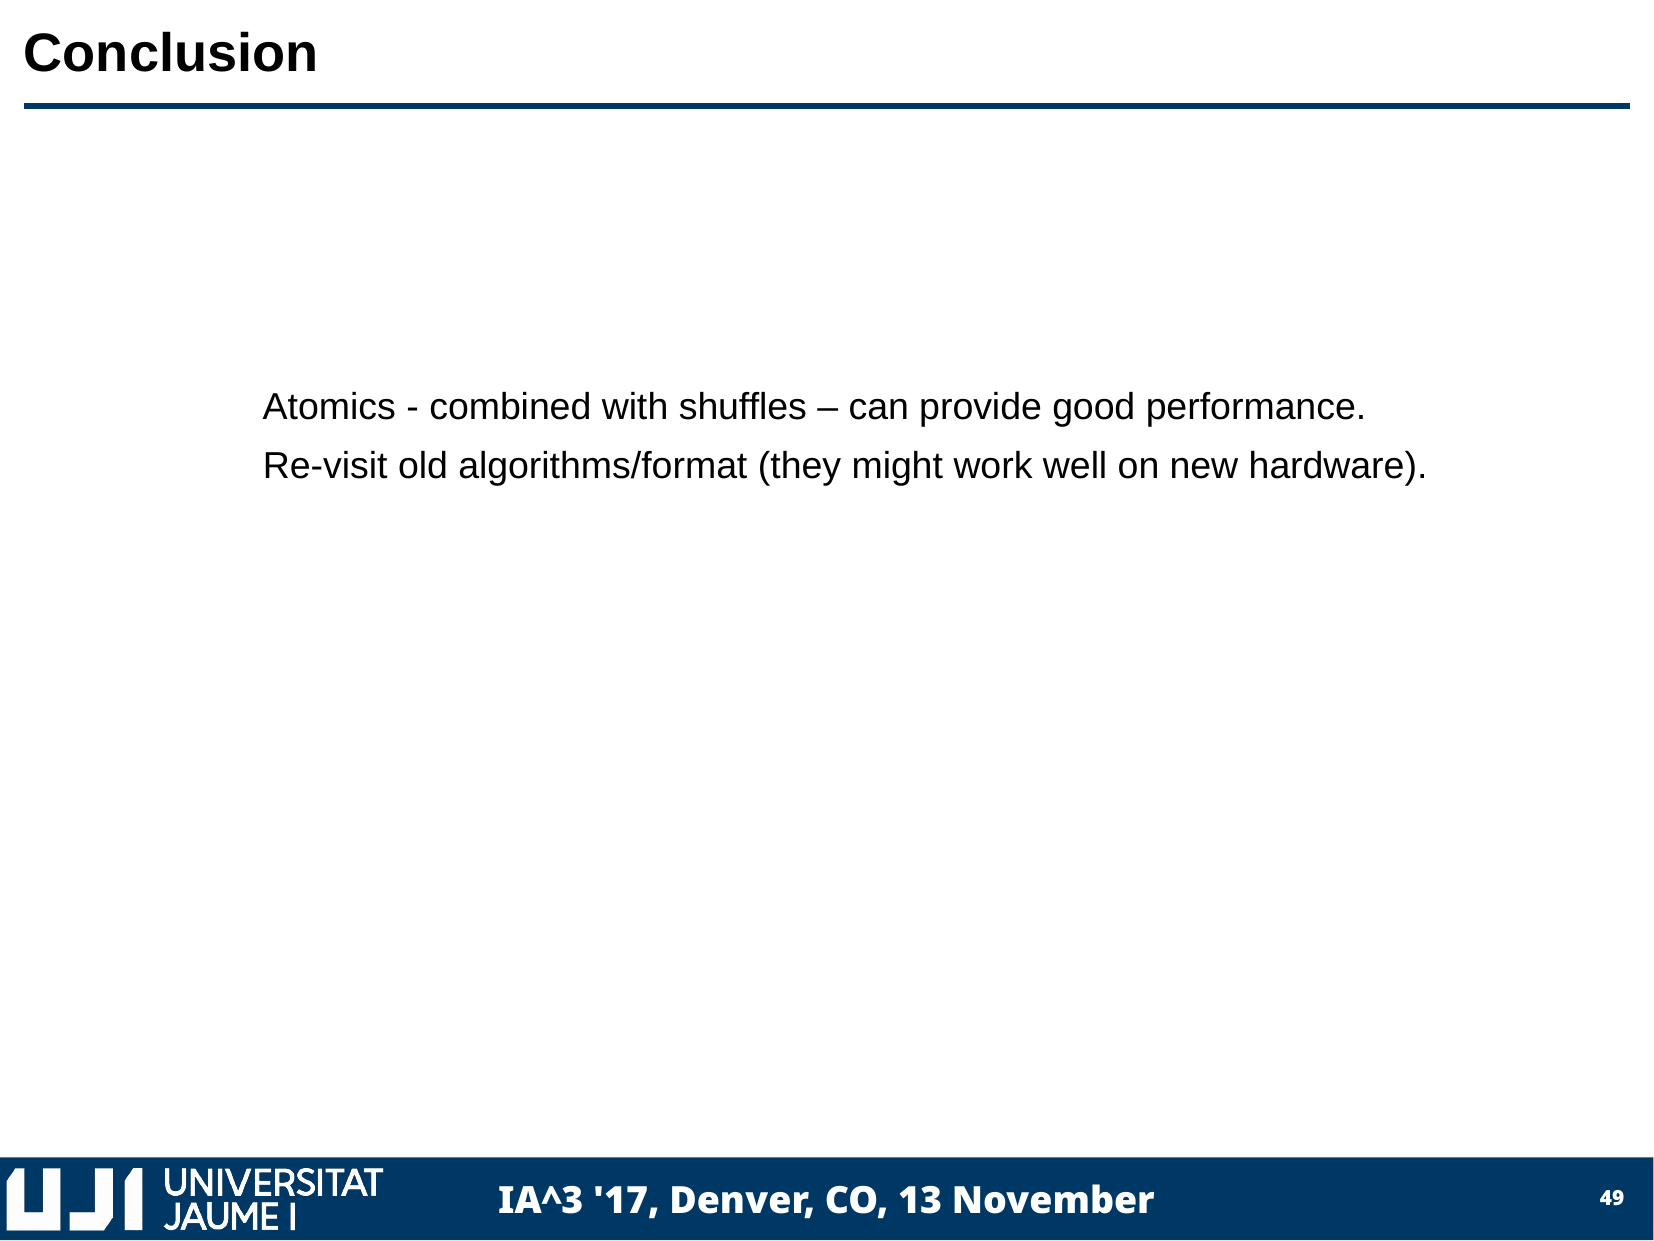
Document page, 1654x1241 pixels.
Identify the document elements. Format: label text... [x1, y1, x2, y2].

text_box Atomics - combined with shuffles – can provide good performance. [248, 377, 1382, 435]
picture [0, 1158, 390, 1241]
title Conclusion [23, 0, 1630, 107]
text_box Re-visit old algorithms/format (they might work well on new hardware). [248, 437, 1443, 494]
